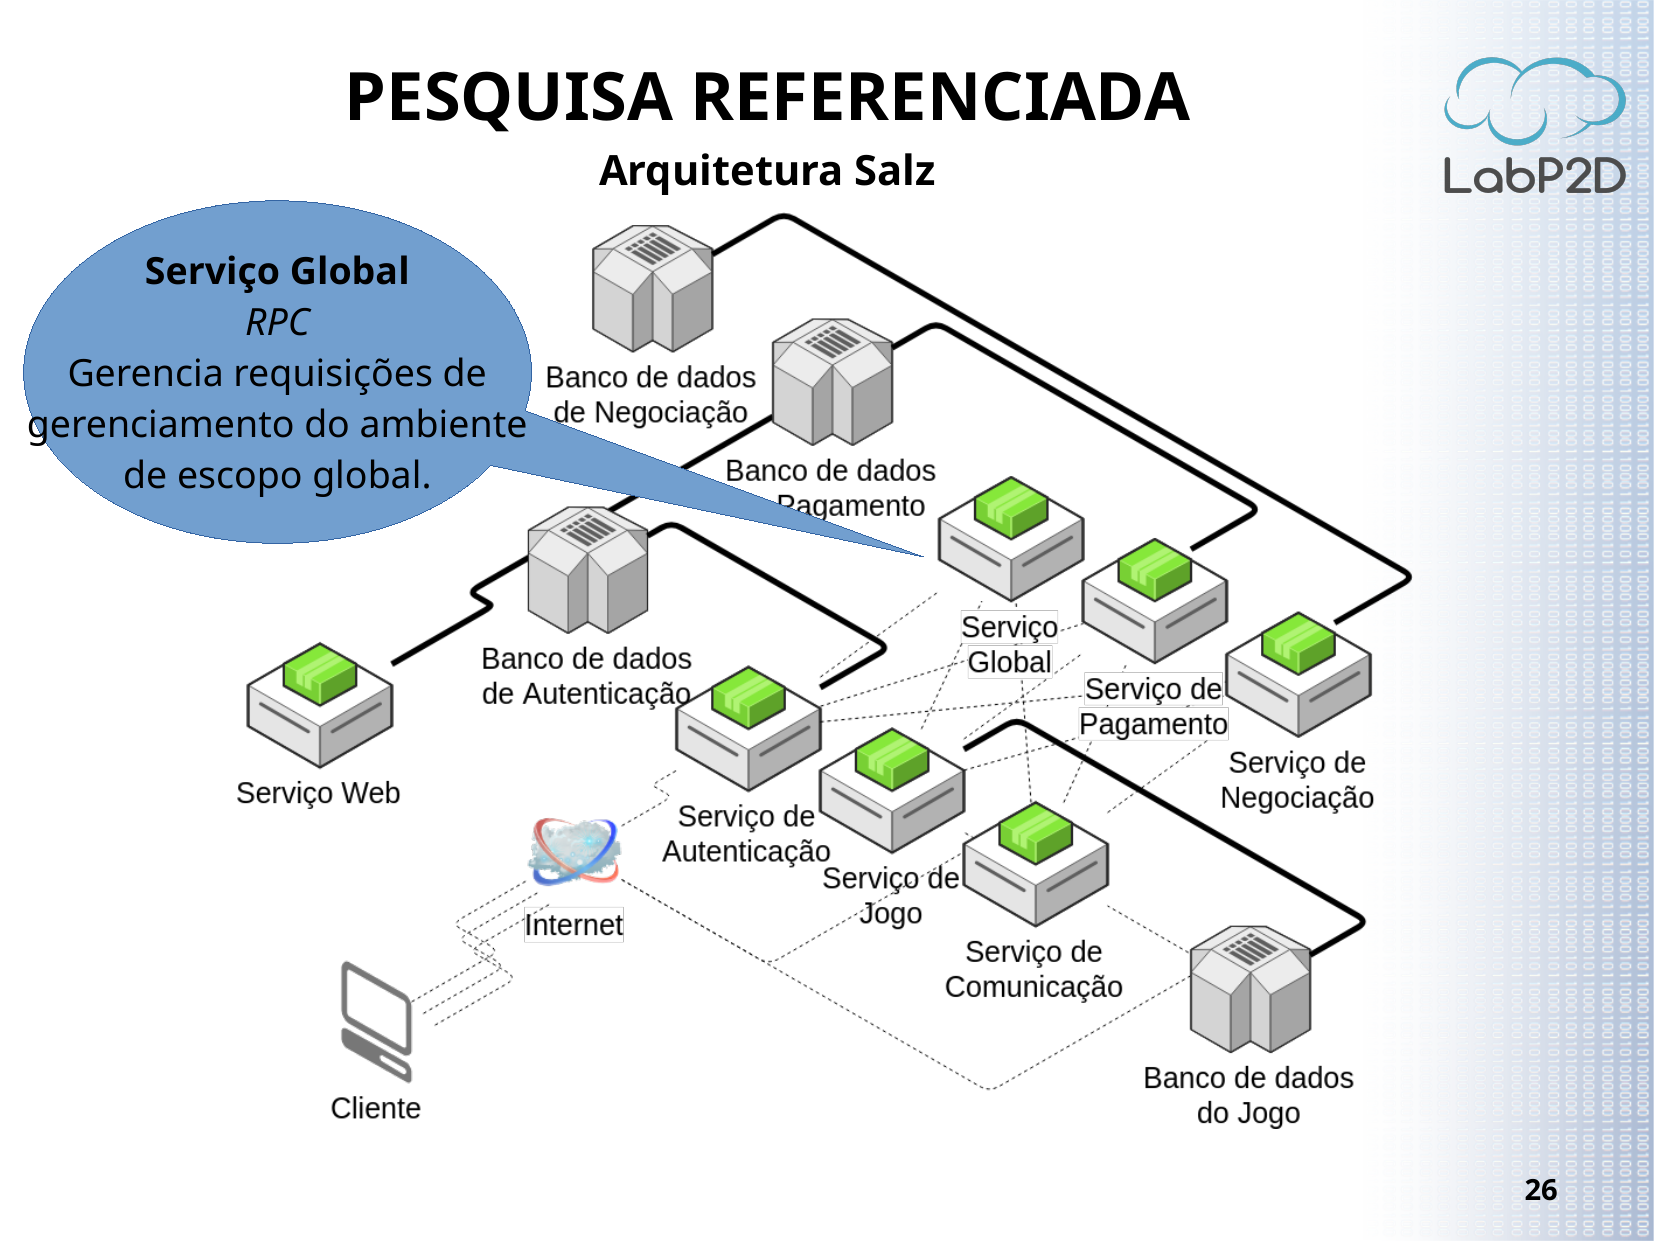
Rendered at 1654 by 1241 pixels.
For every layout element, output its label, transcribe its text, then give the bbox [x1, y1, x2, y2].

picture [236, 1, 1654, 1240]
text_box Serviço Global RPC Gerencia requisições de gerenciamento do ambiente de escopo global. [23, 200, 924, 557]
title PESQUISA REFERENCIADA Arquitetura Salz [82, 19, 1453, 227]
